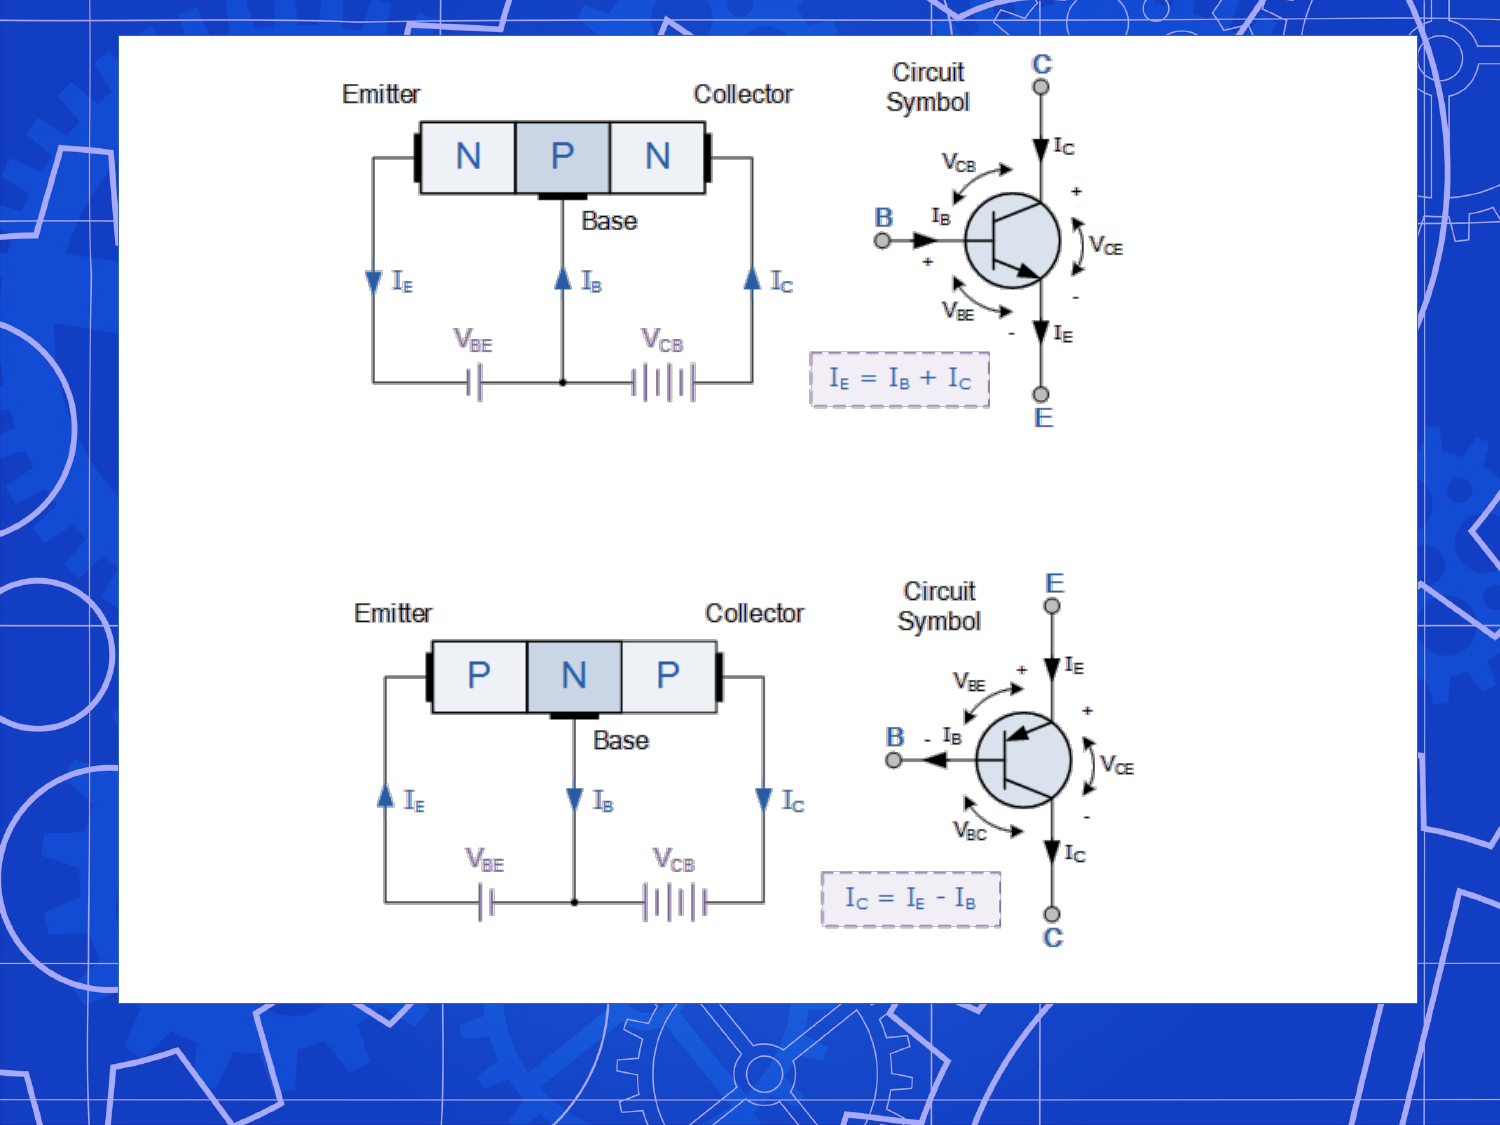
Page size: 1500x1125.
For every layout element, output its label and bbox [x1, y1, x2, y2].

text_box [118, 35, 1418, 1004]
picture [0, 0, 1500, 1125]
